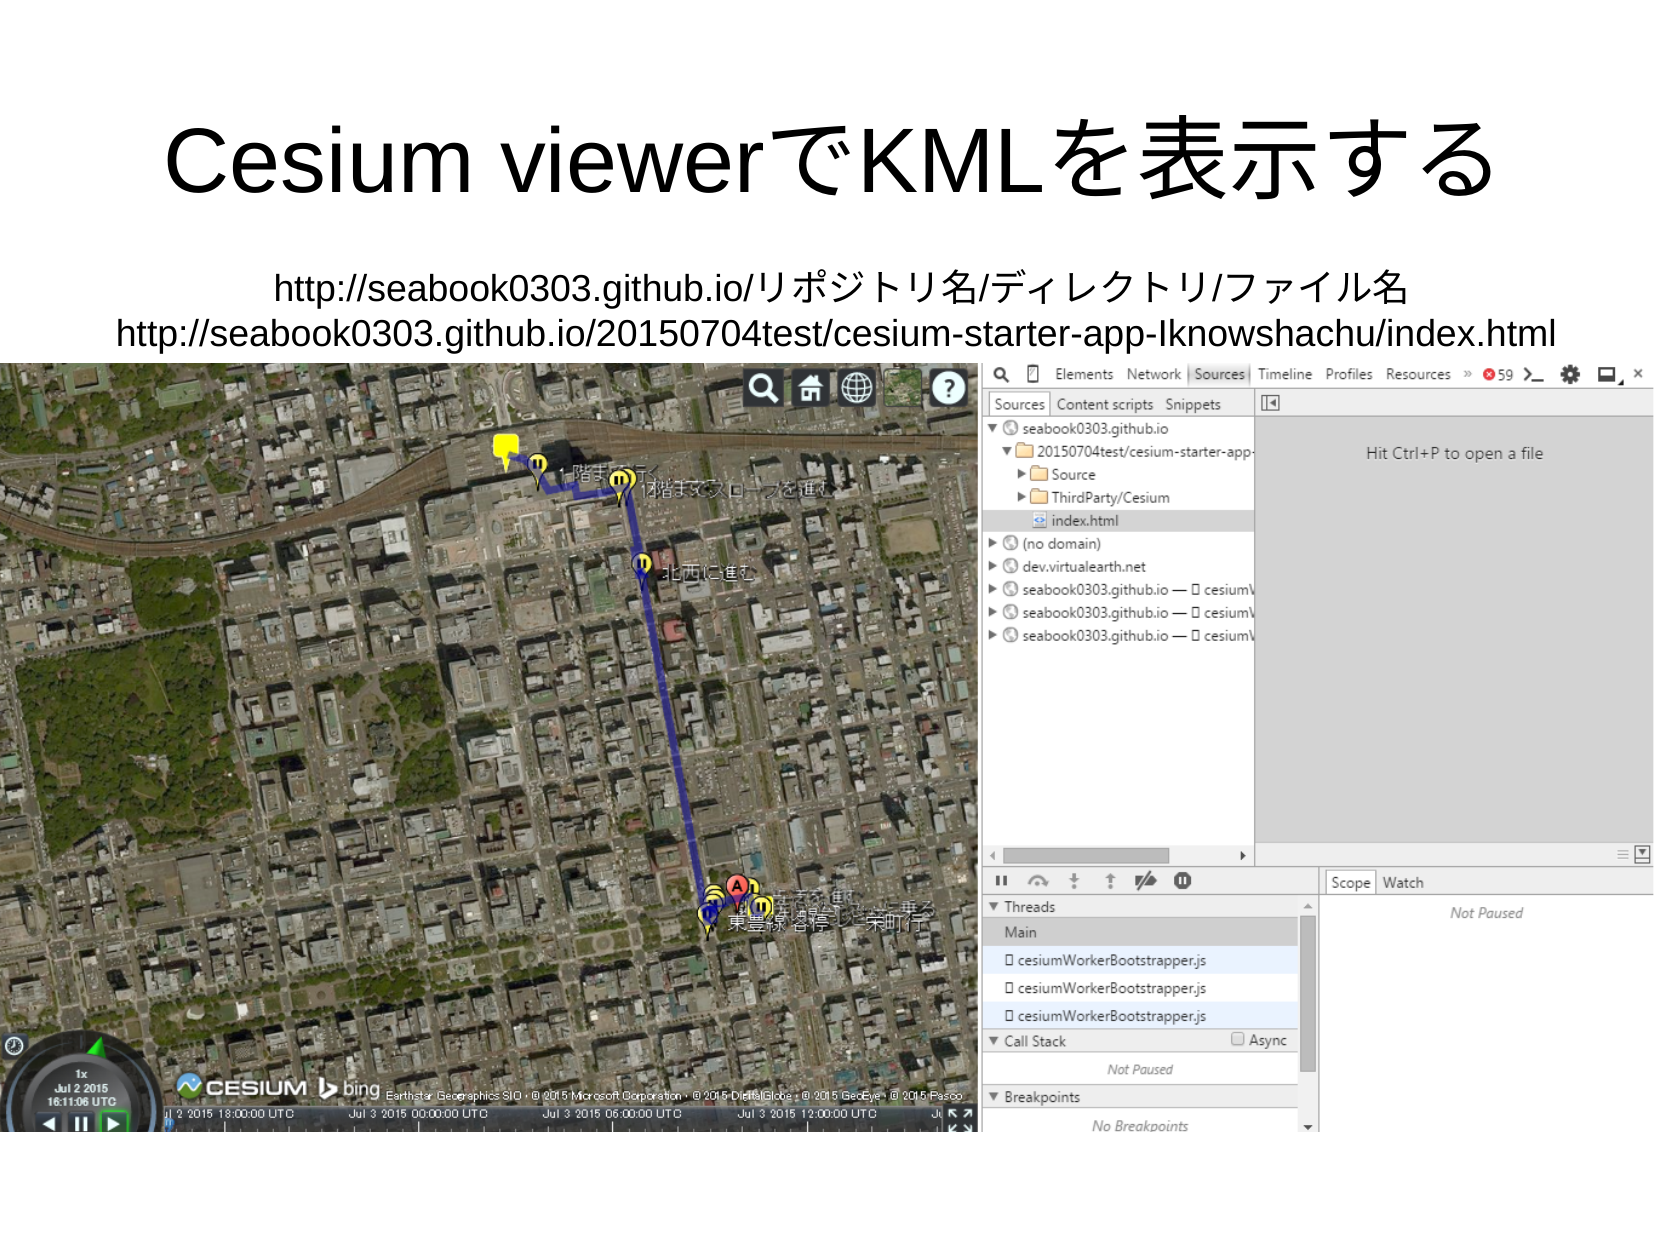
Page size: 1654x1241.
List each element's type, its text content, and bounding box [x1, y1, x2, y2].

text_box http://seabook0303.github.io/リポジトリ名/ディレクトリ/ファイル名 http://seabook0303.github.io/20150704test/cesium-starter-app-Iknowshachu/index.html [90, 250, 1583, 350]
picture [0, 363, 1654, 1132]
title Cesium viewerでKMLを表示する [90, 49, 1579, 250]
